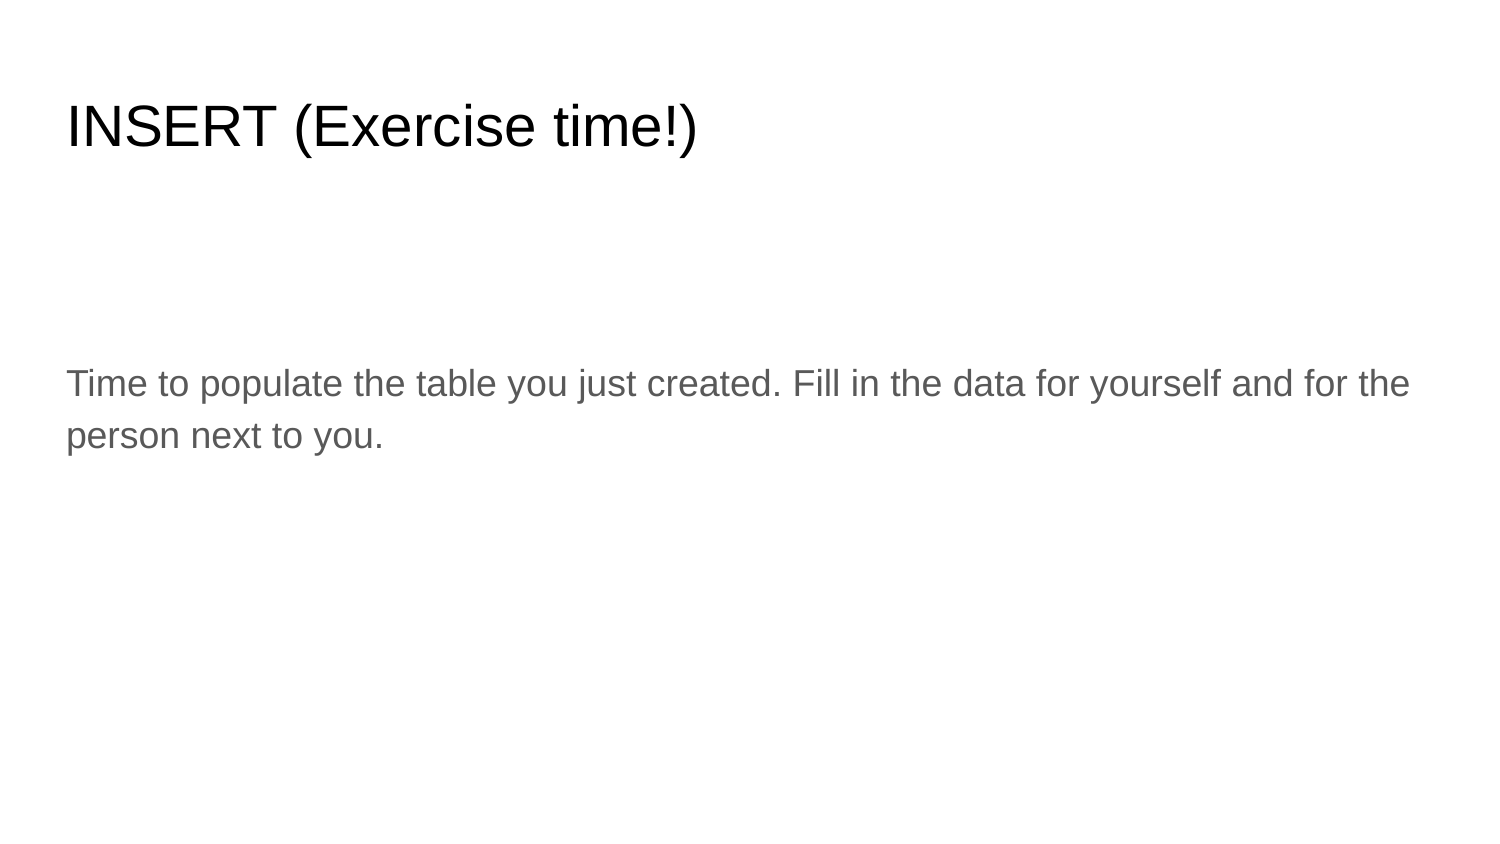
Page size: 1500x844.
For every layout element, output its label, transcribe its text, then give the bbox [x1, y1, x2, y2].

list Time to populate the table you just created. Fill in the data for yourself and for the person next to you. [51, 337, 1449, 844]
title INSERT (Exercise time!) [51, 72, 1449, 167]
